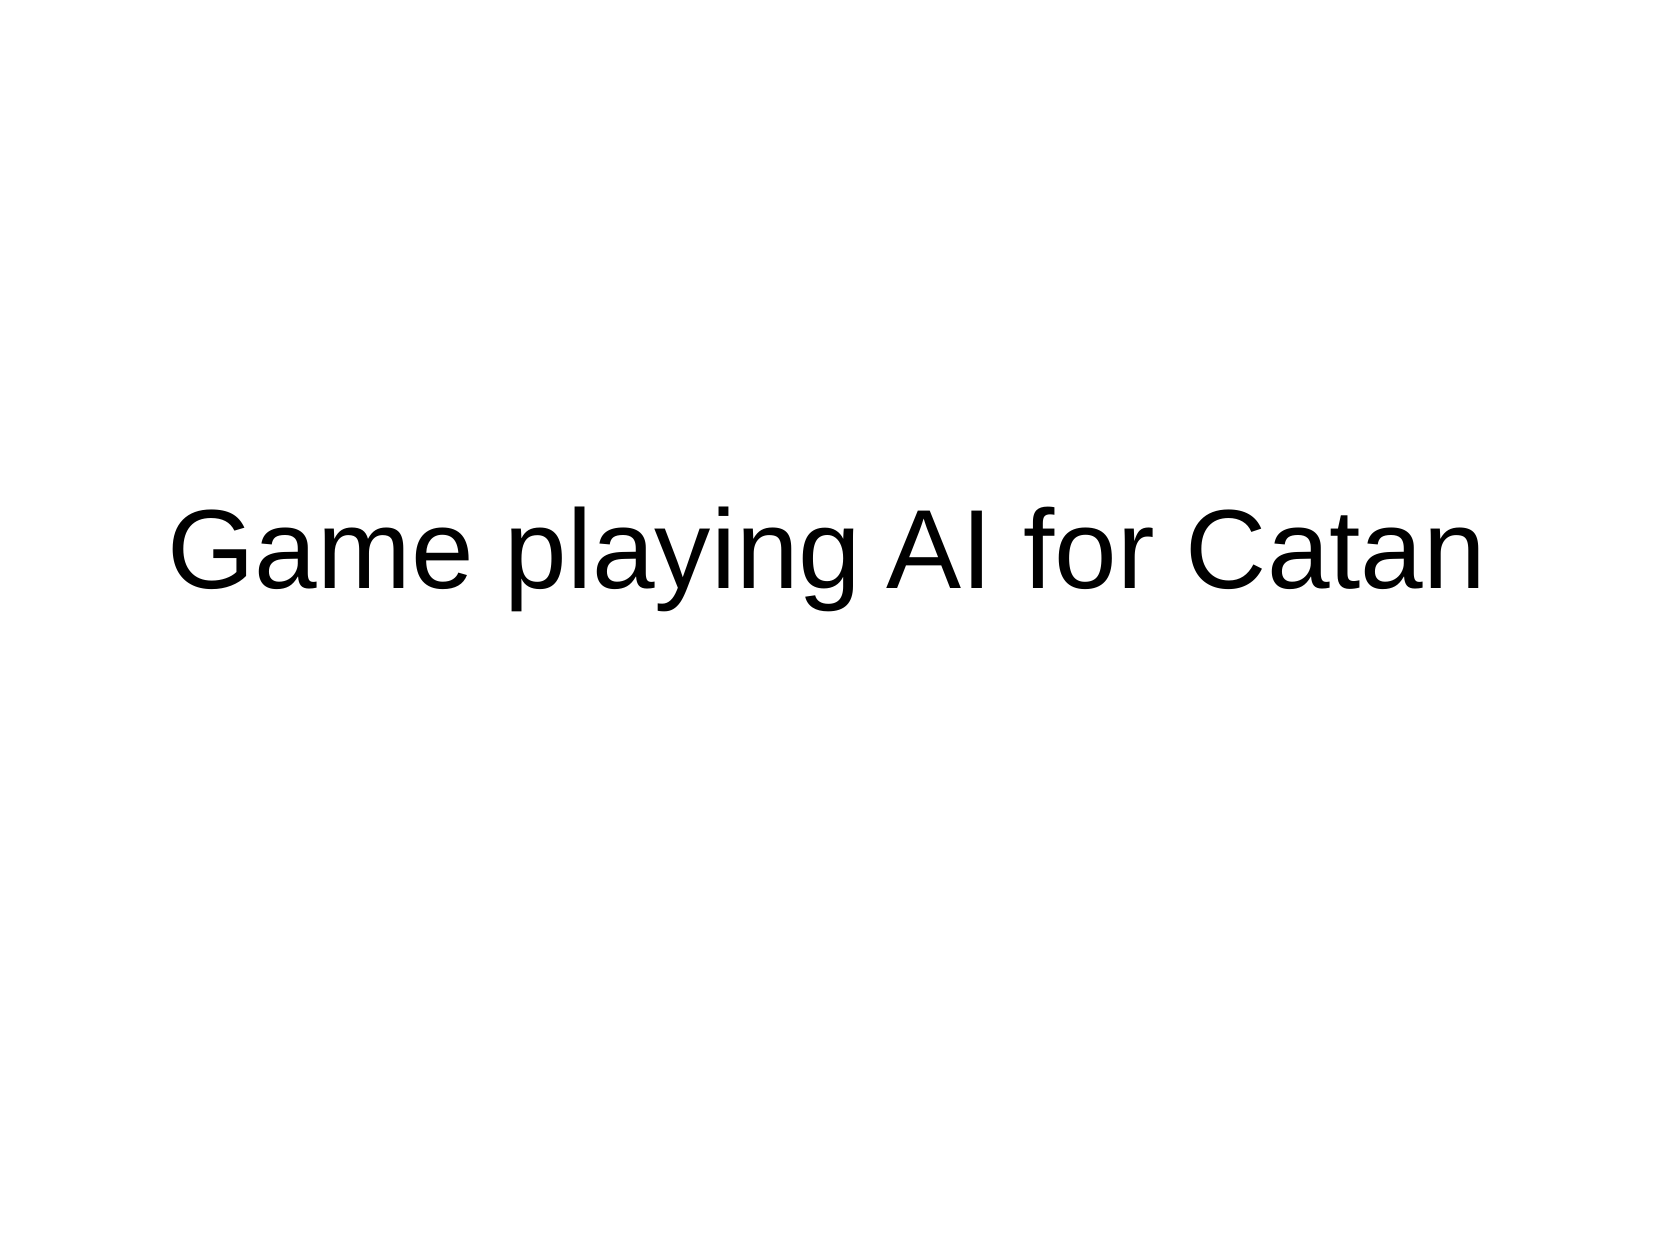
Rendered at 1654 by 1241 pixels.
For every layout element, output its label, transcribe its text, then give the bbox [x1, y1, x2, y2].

subtitle Game playing AI for Catan [82, 190, 1571, 910]
